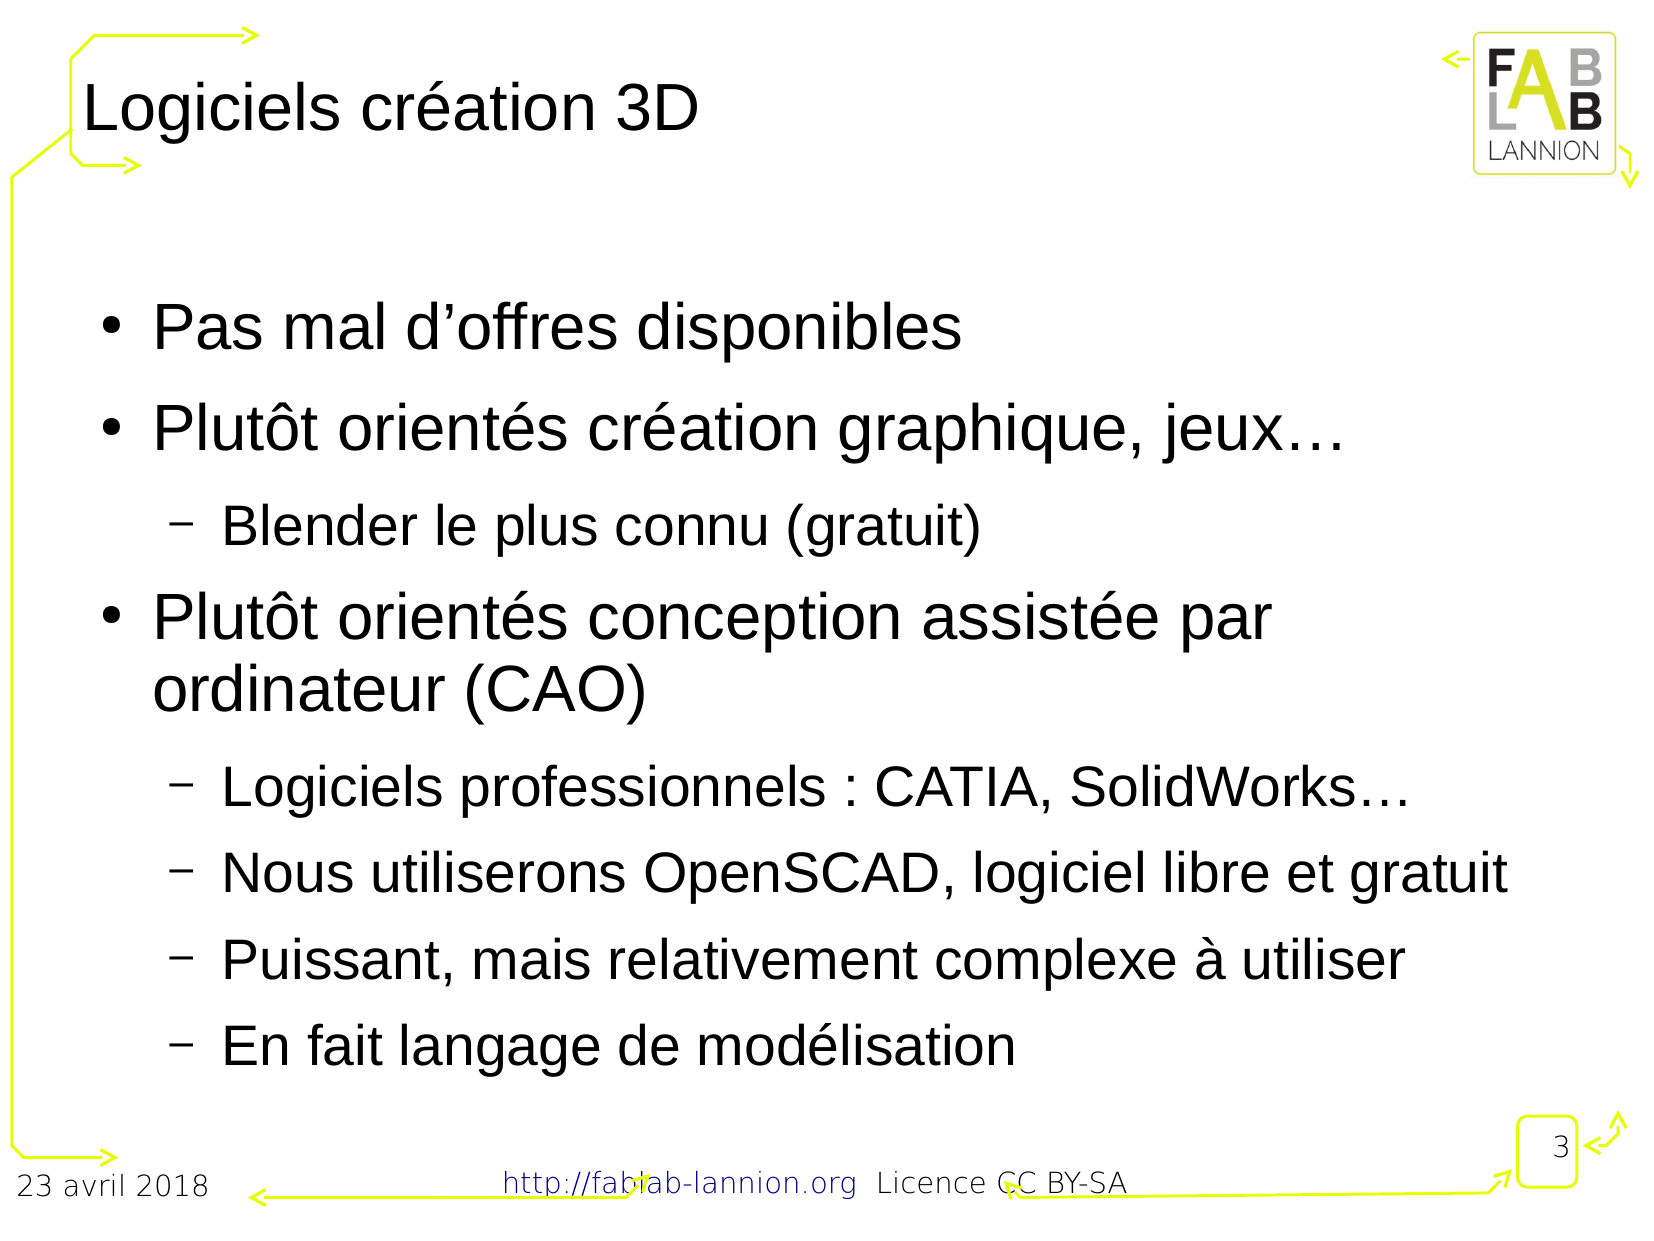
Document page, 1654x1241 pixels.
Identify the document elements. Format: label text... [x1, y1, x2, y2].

list Pas mal d’offres disponibles Plutôt orientés création graphique, jeux… Blender le plus connu (gratuit) Plutôt orientés conception assistée par ordinateur (CAO) Logiciels professionnels : CATIA, SolidWorks… Nous utiliserons OpenSCAD, logiciel libre et gratuit Puissant, mais relativement complexe à utiliser En fait langage de modélisation [82, 290, 1571, 1087]
picture [1470, 29, 1619, 178]
title Logiciels création 3D [82, 49, 1441, 166]
